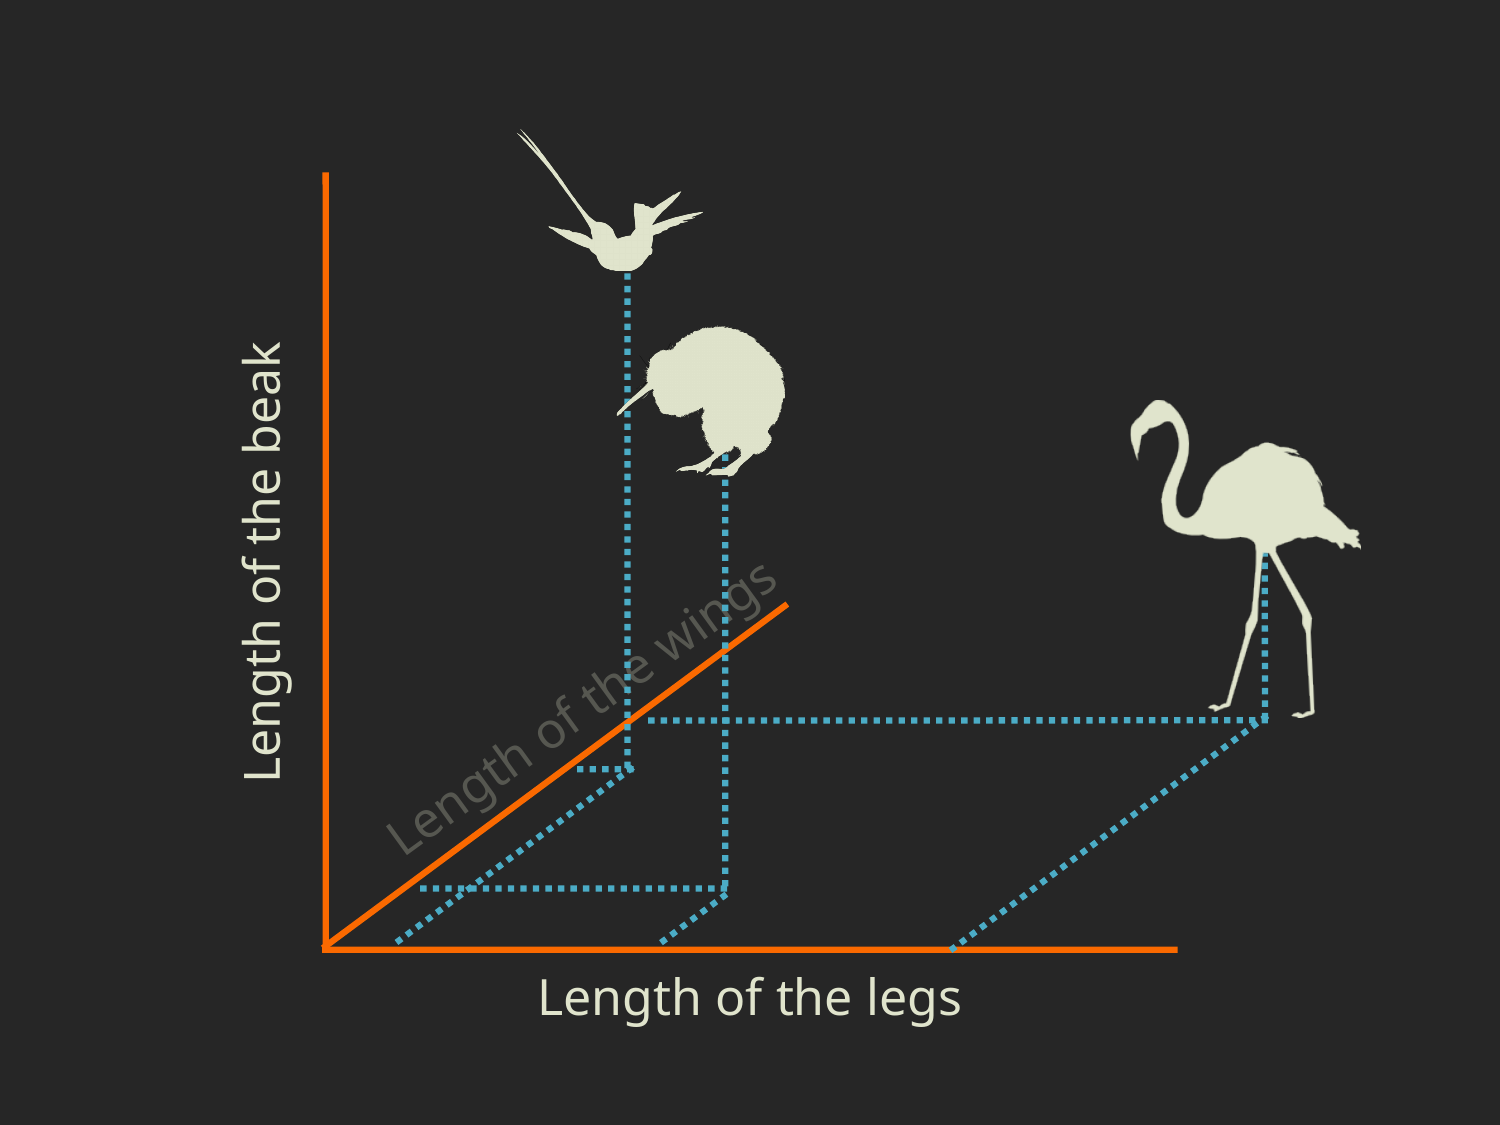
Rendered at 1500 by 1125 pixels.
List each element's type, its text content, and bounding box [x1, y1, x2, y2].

picture [616, 325, 785, 477]
picture [516, 129, 703, 271]
picture [1130, 400, 1361, 718]
text_box Length of the wings [357, 528, 803, 883]
text_box Length of the beak [222, 326, 298, 799]
text_box Length of the legs [522, 958, 978, 1034]
